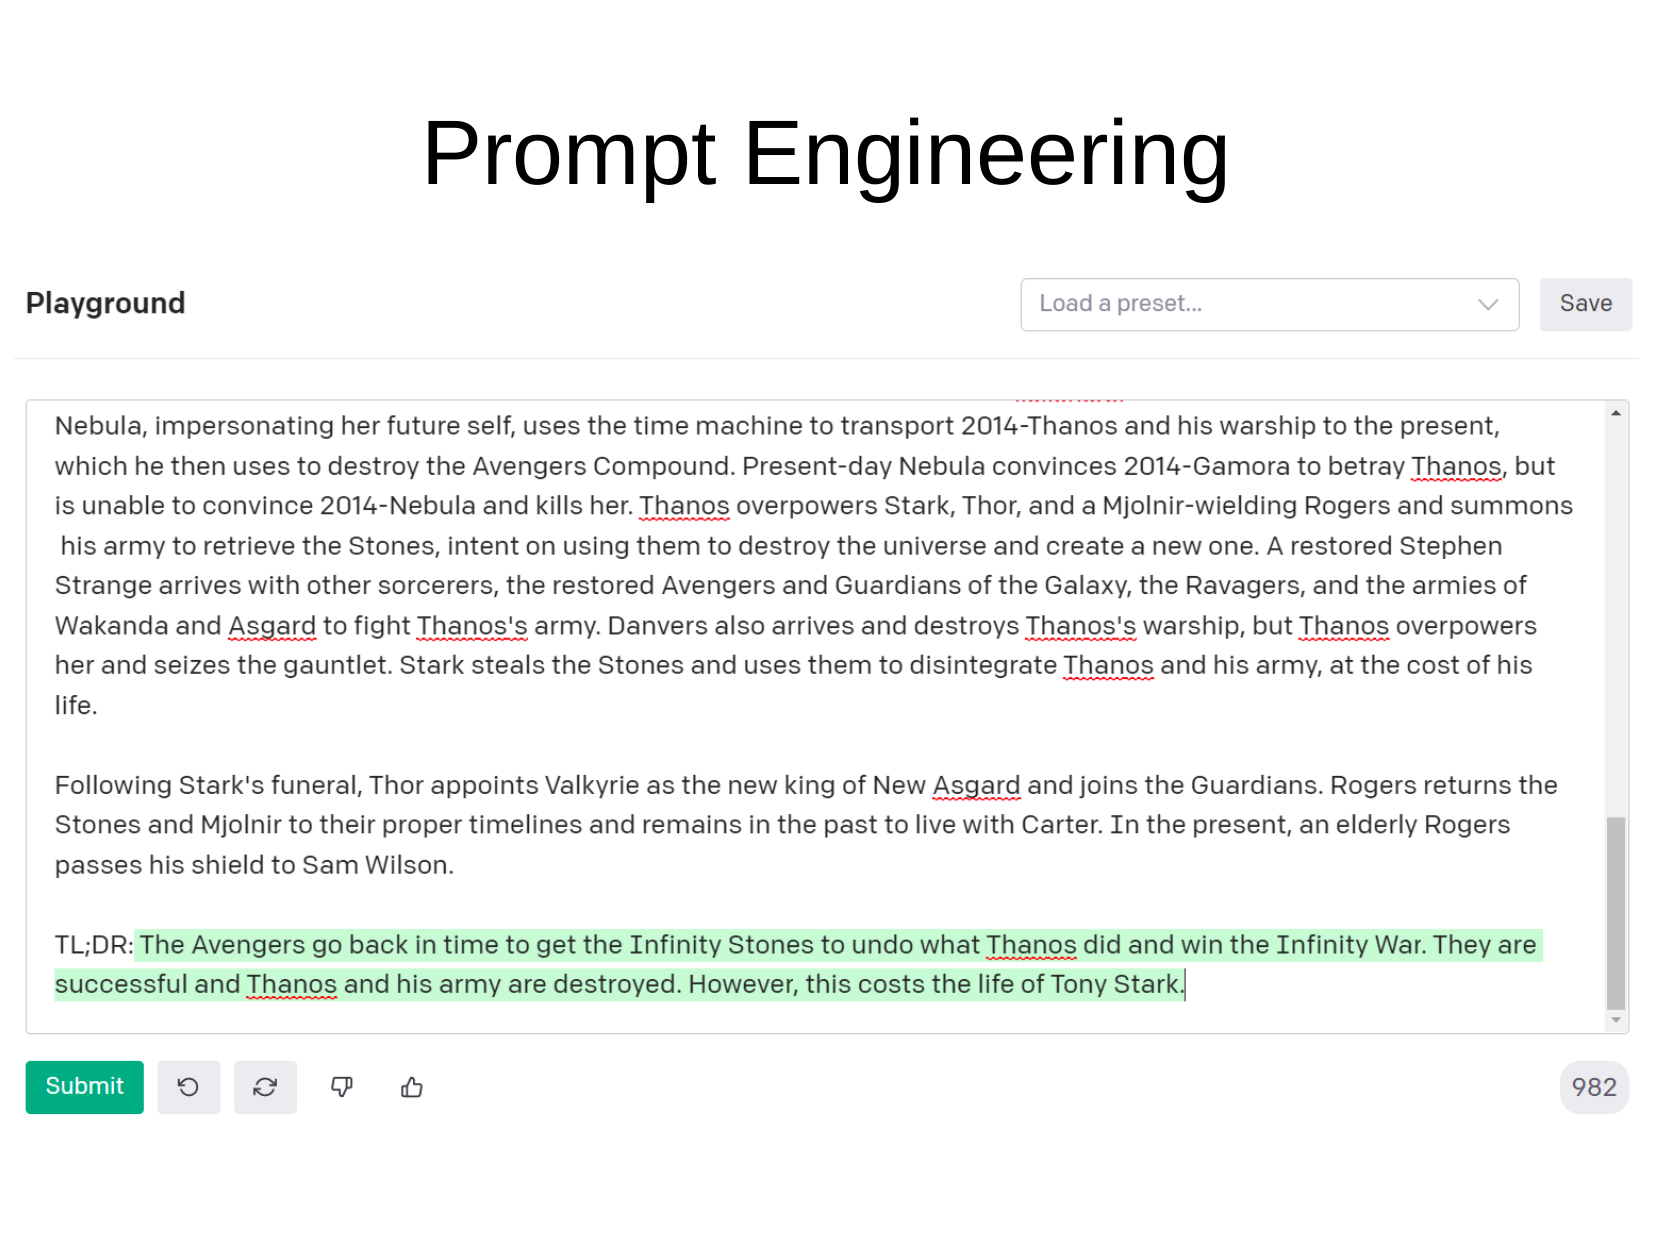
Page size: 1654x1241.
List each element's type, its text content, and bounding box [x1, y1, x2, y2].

title Prompt Engineering [82, 49, 1571, 257]
picture [14, 275, 1639, 1130]
